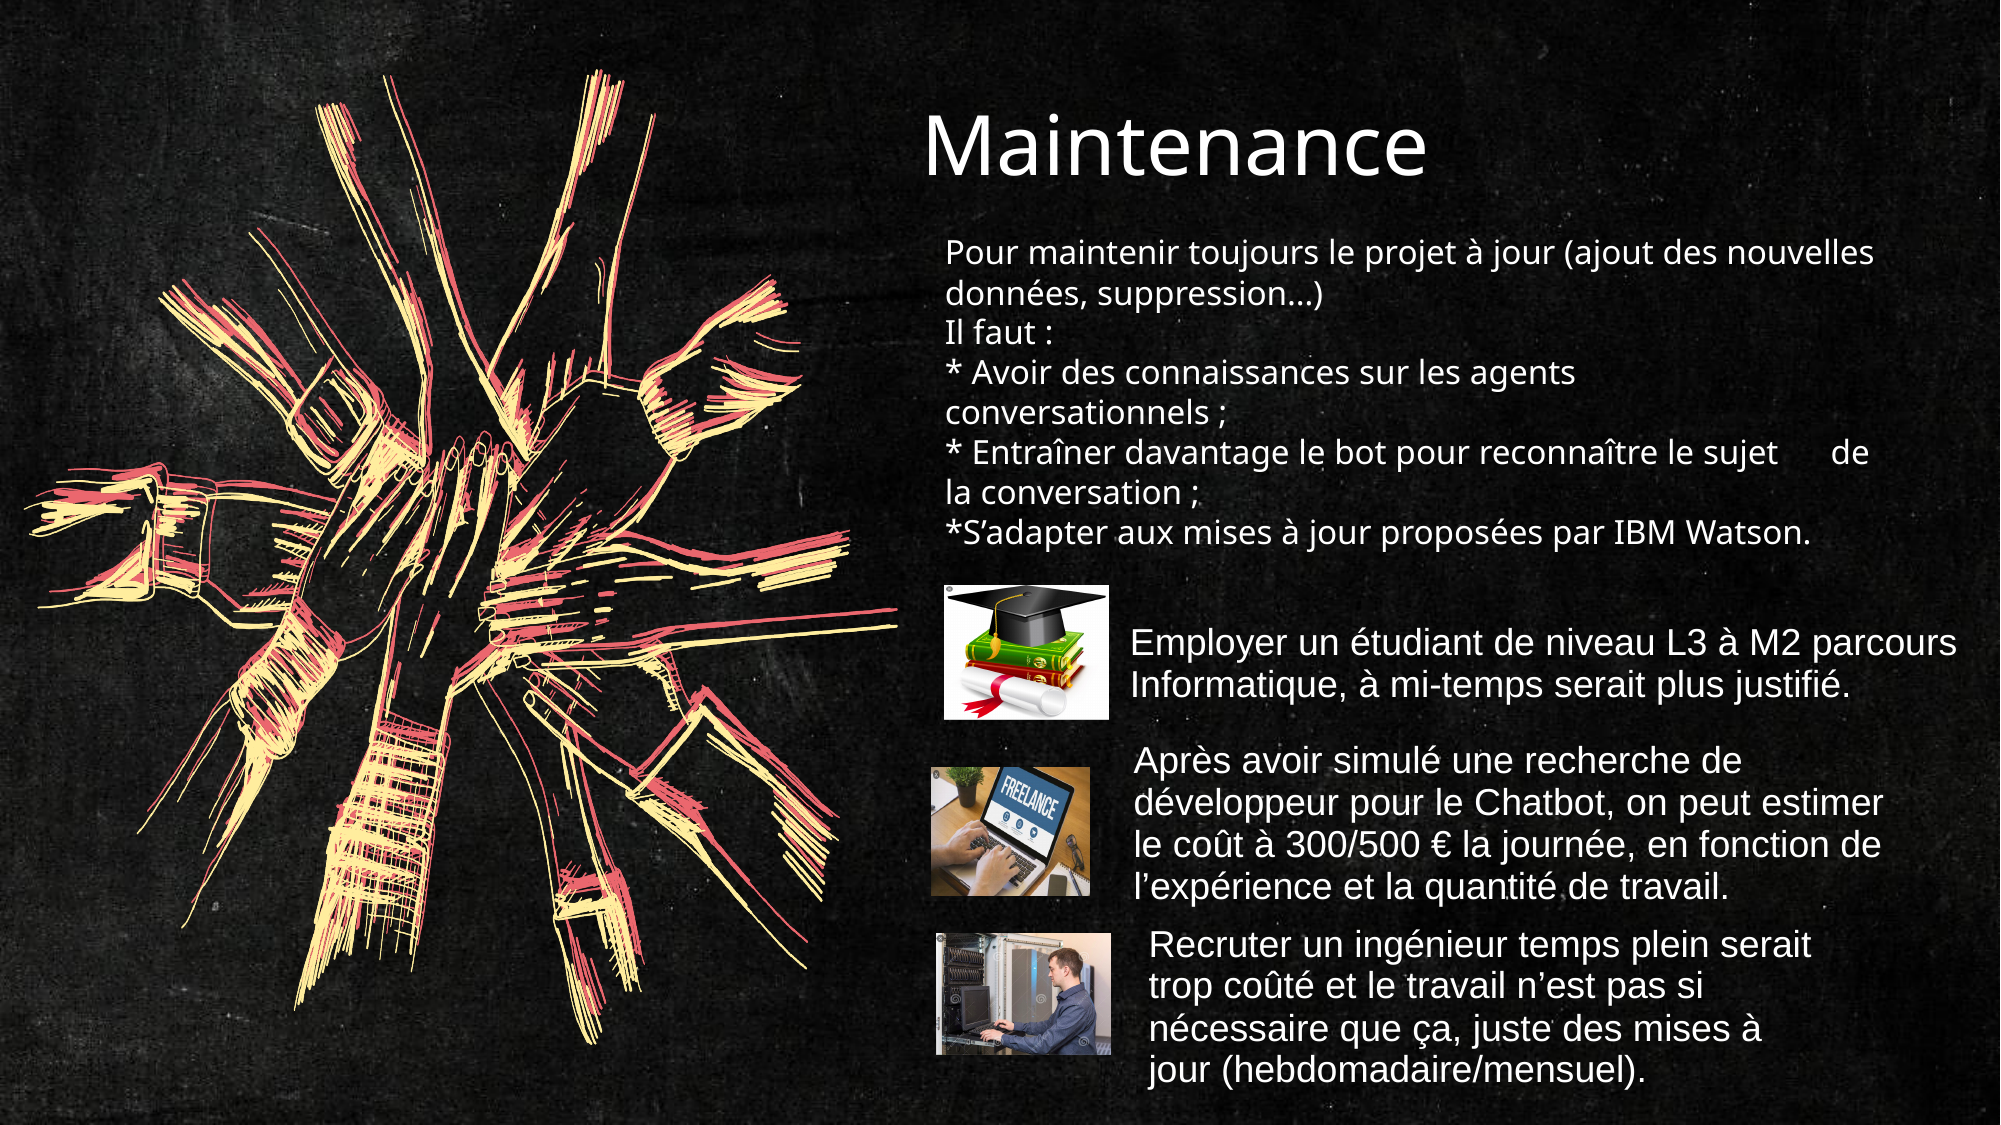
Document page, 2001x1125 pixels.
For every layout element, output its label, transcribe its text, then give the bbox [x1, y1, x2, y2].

text_box Pour maintenir toujours le projet à jour (ajout des nouvelles données, suppression…) Il faut : * Avoir des connaissances sur les agents conversationnels ; * Entraîner davantage le bot pour reconnaître le sujet de la conversation ; *S’adapter aux mises à jour proposées par IBM Watson. [944, 224, 1892, 559]
text_box Recruter un ingénieur temps plein serait trop coûté et le travail n’est pas si nécessaire que ça, juste des mises à jour (hebdomadaire/mensuel). [1133, 915, 1843, 1099]
text_box Après avoir simulé une recherche de développeur pour le Chatbot, on peut estimer le coût à 300/500 € la journée, en fonction de l’expérience et la quantité de travail. [1118, 732, 1917, 916]
text_box Employer un étudiant de niveau L3 à M2 parcours Informatique, à mi-temps serait plus justifié. [1115, 614, 1973, 714]
text_box Maintenance [921, 96, 1855, 201]
picture [0, 0, 2000, 1125]
